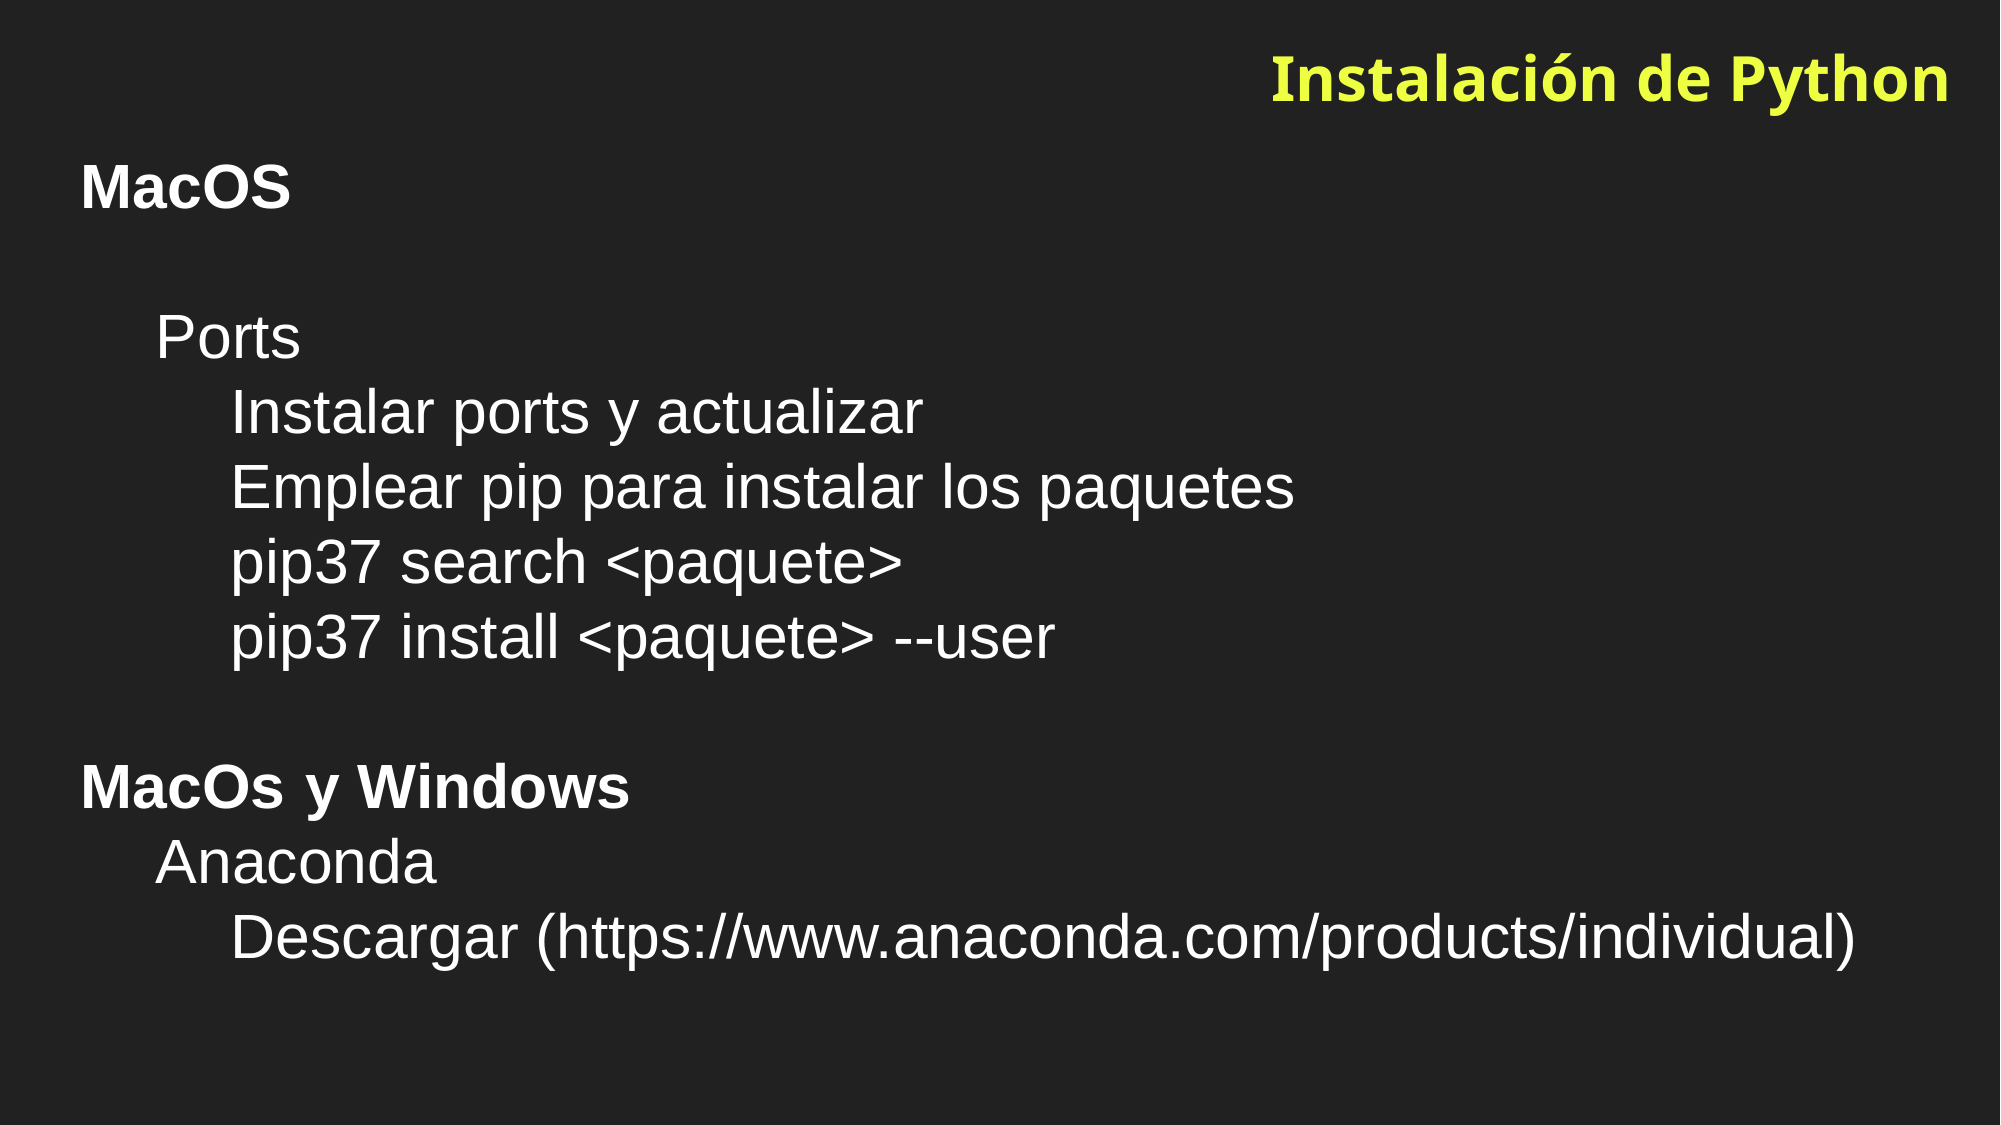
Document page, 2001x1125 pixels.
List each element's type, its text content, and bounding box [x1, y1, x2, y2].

text_box MacOS Ports Instalar ports y actualizar Emplear pip para instalar los paquetes pip37 search <paquete> pip37 install <paquete> --user MacOs y Windows Anaconda Descargar (https://www.anaconda.com/products/individual) [65, 131, 1935, 1032]
title Instalación de Python [48, 19, 1989, 132]
